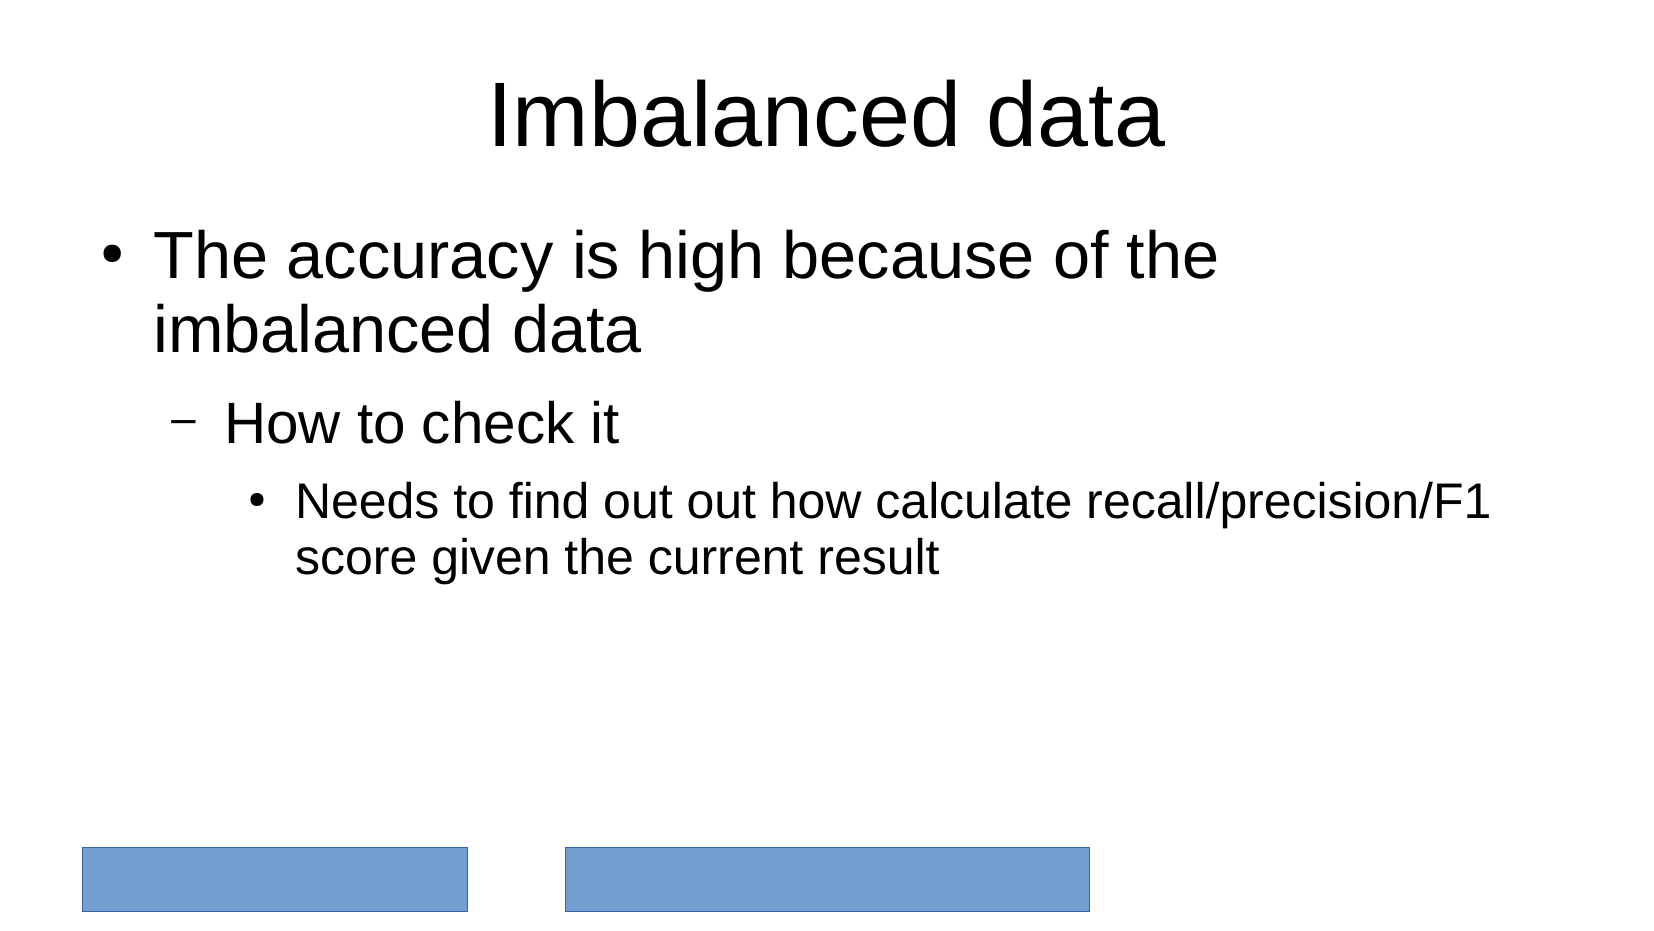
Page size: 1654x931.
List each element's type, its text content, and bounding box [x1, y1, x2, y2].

title Imbalanced data [82, 37, 1571, 193]
list The accuracy is high because of the imbalanced data How to check it Needs to find out out how calculate recall/precision/F1 score given the current result [82, 217, 1571, 758]
